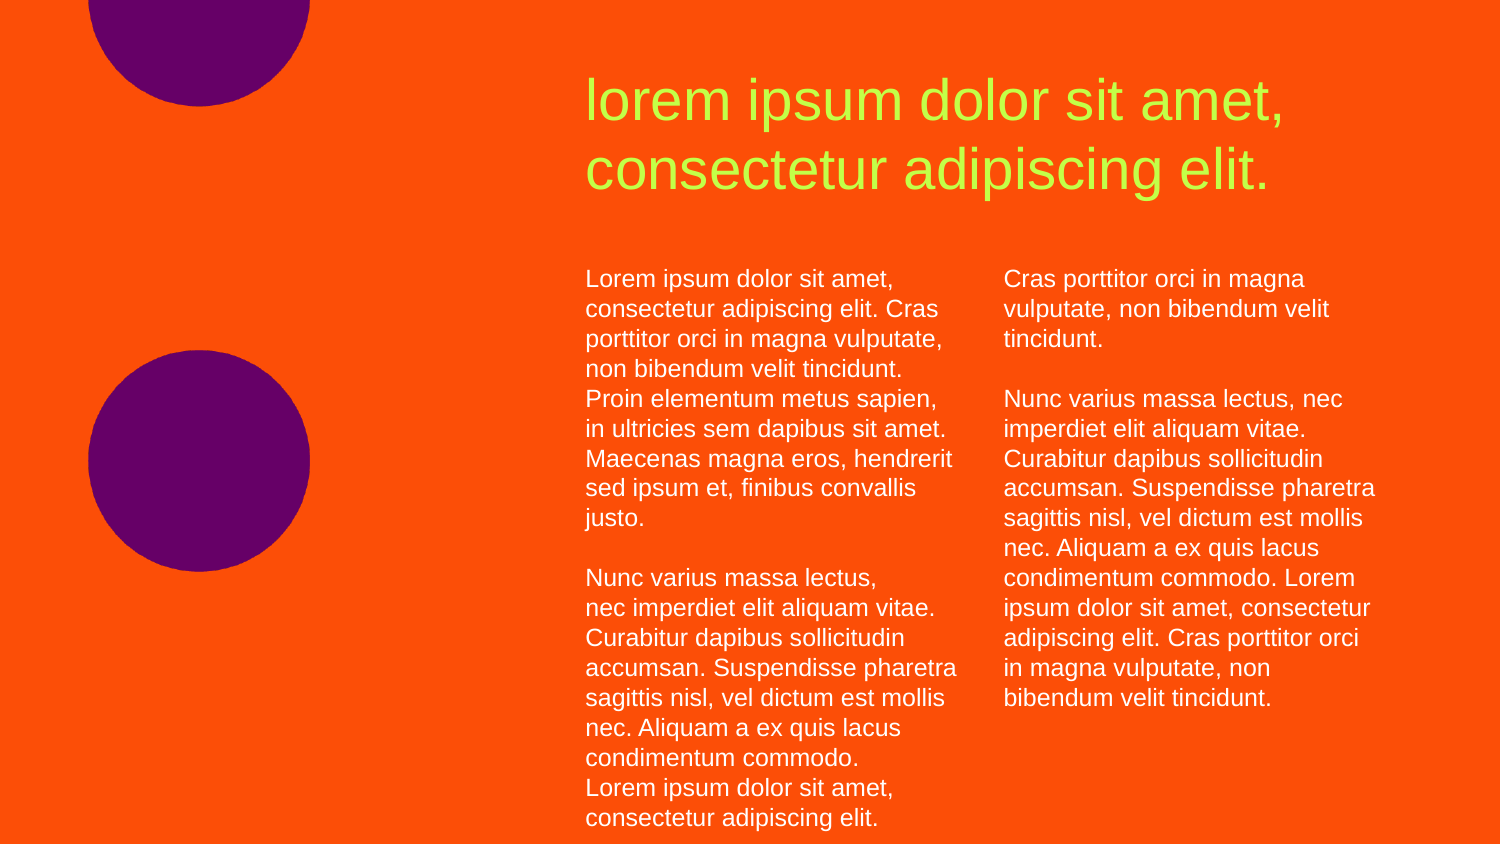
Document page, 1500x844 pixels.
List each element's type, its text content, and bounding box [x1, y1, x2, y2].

picture [83, 0, 313, 576]
text_box Lorem ipsum dolor sit amet, consectetur adipiscing elit. Cras porttitor orci in magna vulputate, non bibendum velit tincidunt. Proin elementum metus sapien, in ultricies sem dapibus sit amet. Maecenas magna eros, hendrerit sed ipsum et, finibus convallis justo. Nunc varius massa lectus, nec imperdiet elit aliquam vitae. Curabitur dapibus sollicitudin accumsan. Suspendisse pharetra sagittis nisl, vel dictum est mollis nec. Aliquam a ex quis lacus condimentum commodo. Lorem ipsum dolor sit amet, consectetur adipiscing elit. Cras porttitor orci in magna vulputate, non bibendum velit tincidunt. Nunc varius massa lectus, nec imperdiet elit aliquam vitae. Curabitur dapibus sollicitudin accumsan. Suspendisse pharetra sagittis nisl, vel dictum est mollis nec. Aliquam a ex quis lacus condimentum commodo. Lorem ipsum dolor sit amet, consectetur adipiscing elit. Cras porttitor orci in magna vulputate, non bibendum velit tincidunt. [570, 255, 1401, 844]
text_box lorem ipsum dolor sit amet, consectetur adipiscing elit. [570, 54, 1500, 216]
